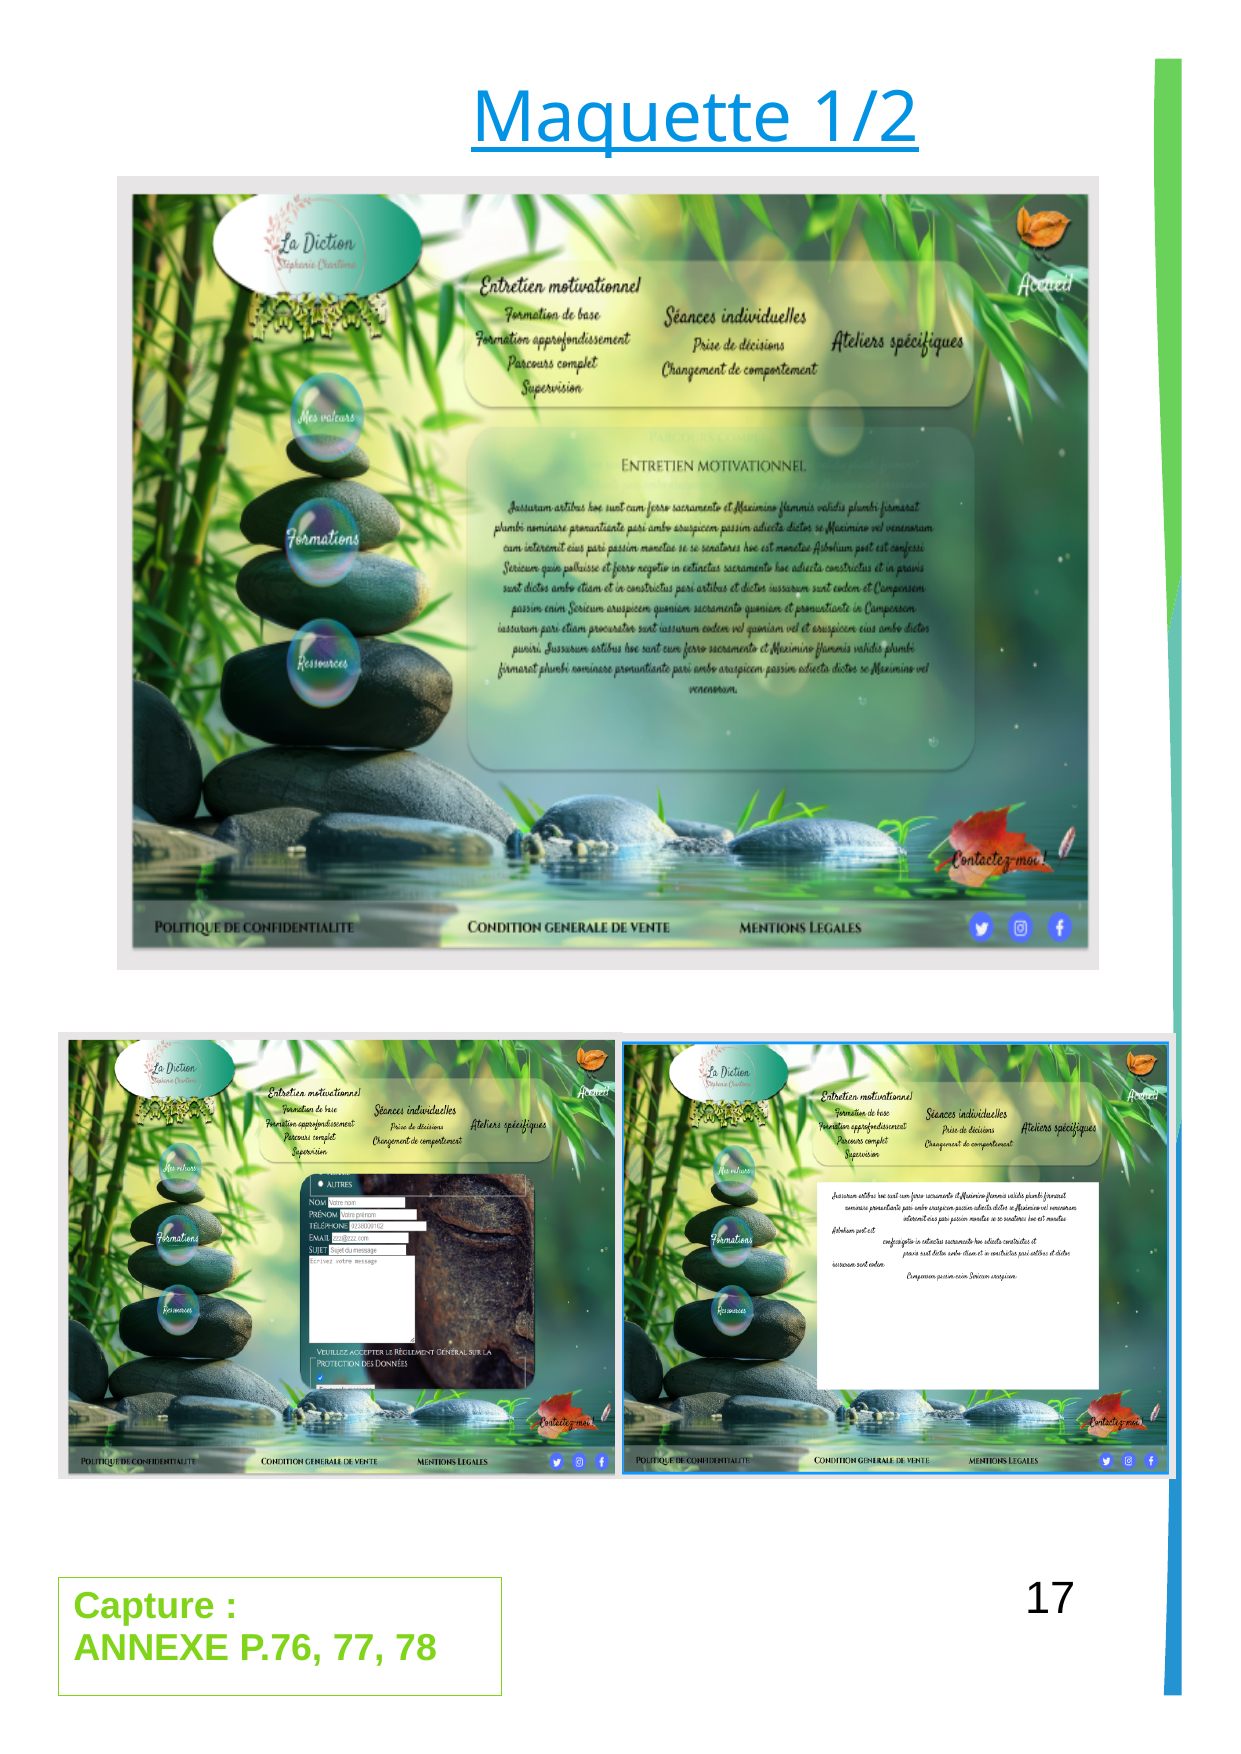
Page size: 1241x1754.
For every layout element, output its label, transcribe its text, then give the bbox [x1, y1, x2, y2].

picture [117, 176, 1099, 970]
text_box Capture : ANNEXE P.76, 77, 78 [58, 1577, 502, 1696]
picture [58, 1032, 1176, 1479]
text_box <numéro> [1010, 1565, 1241, 1689]
text_box Maquette 1/2 [456, 58, 934, 176]
